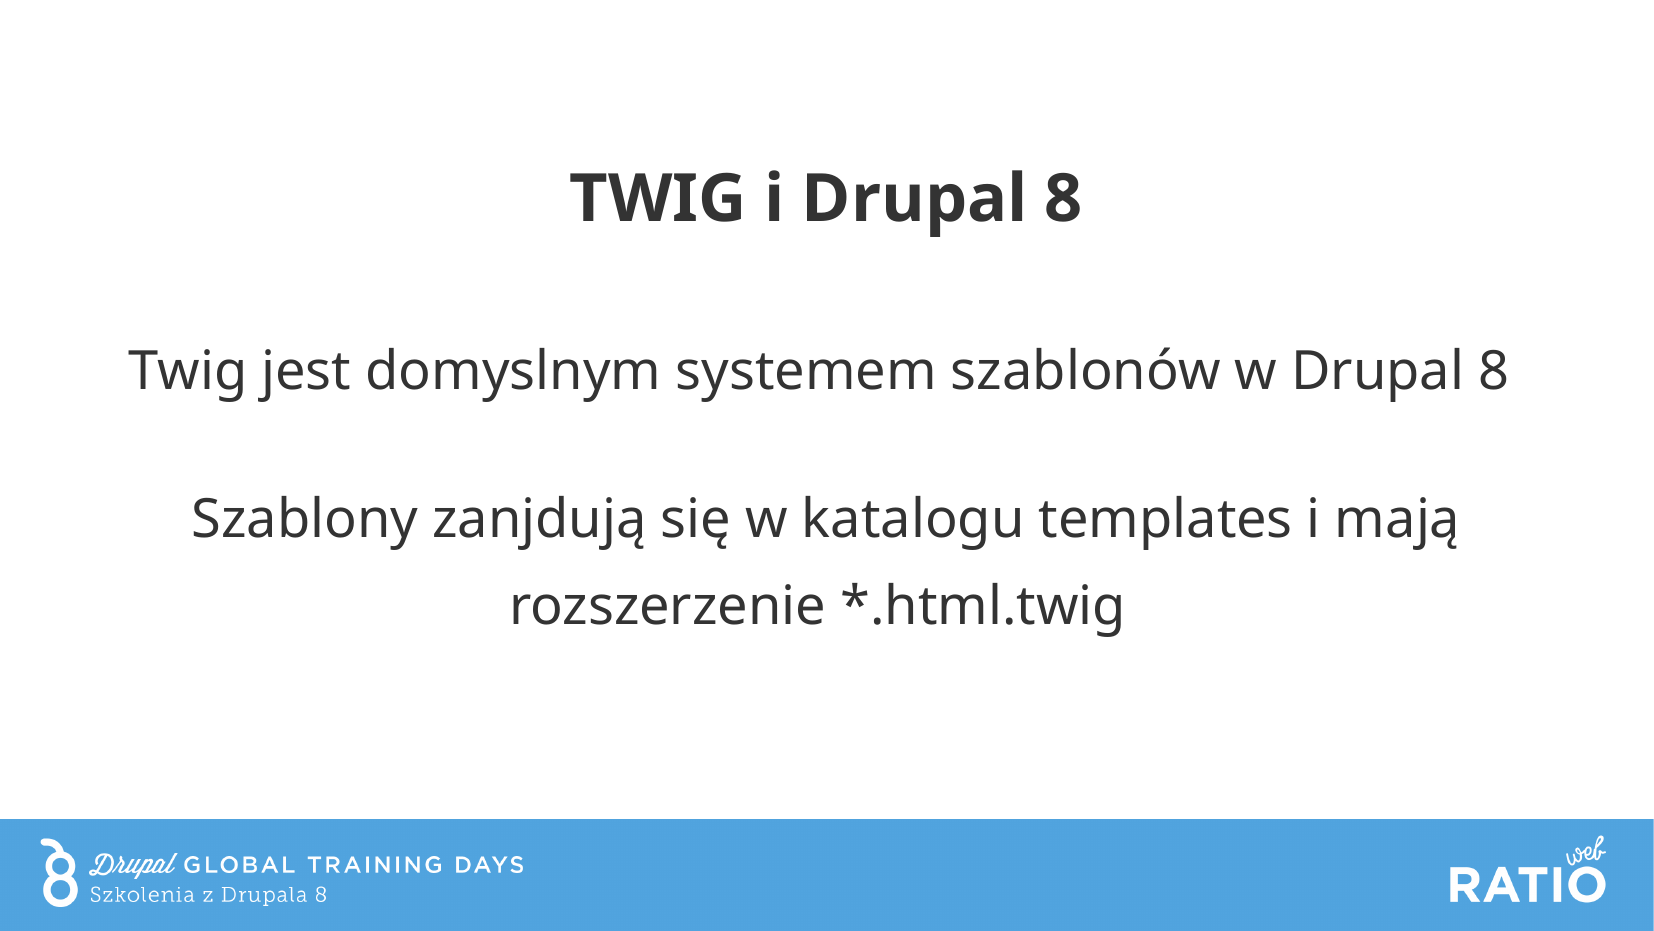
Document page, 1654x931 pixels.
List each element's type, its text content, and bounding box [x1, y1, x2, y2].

picture [0, 0, 1654, 931]
subtitle TWIG i Drupal 8 Twig jest domyslnym systemem szablonów w Drupal 8 Szablony zanjdują się w katalogu templates i mają rozszerzenie *.html.twig [82, 37, 1571, 758]
